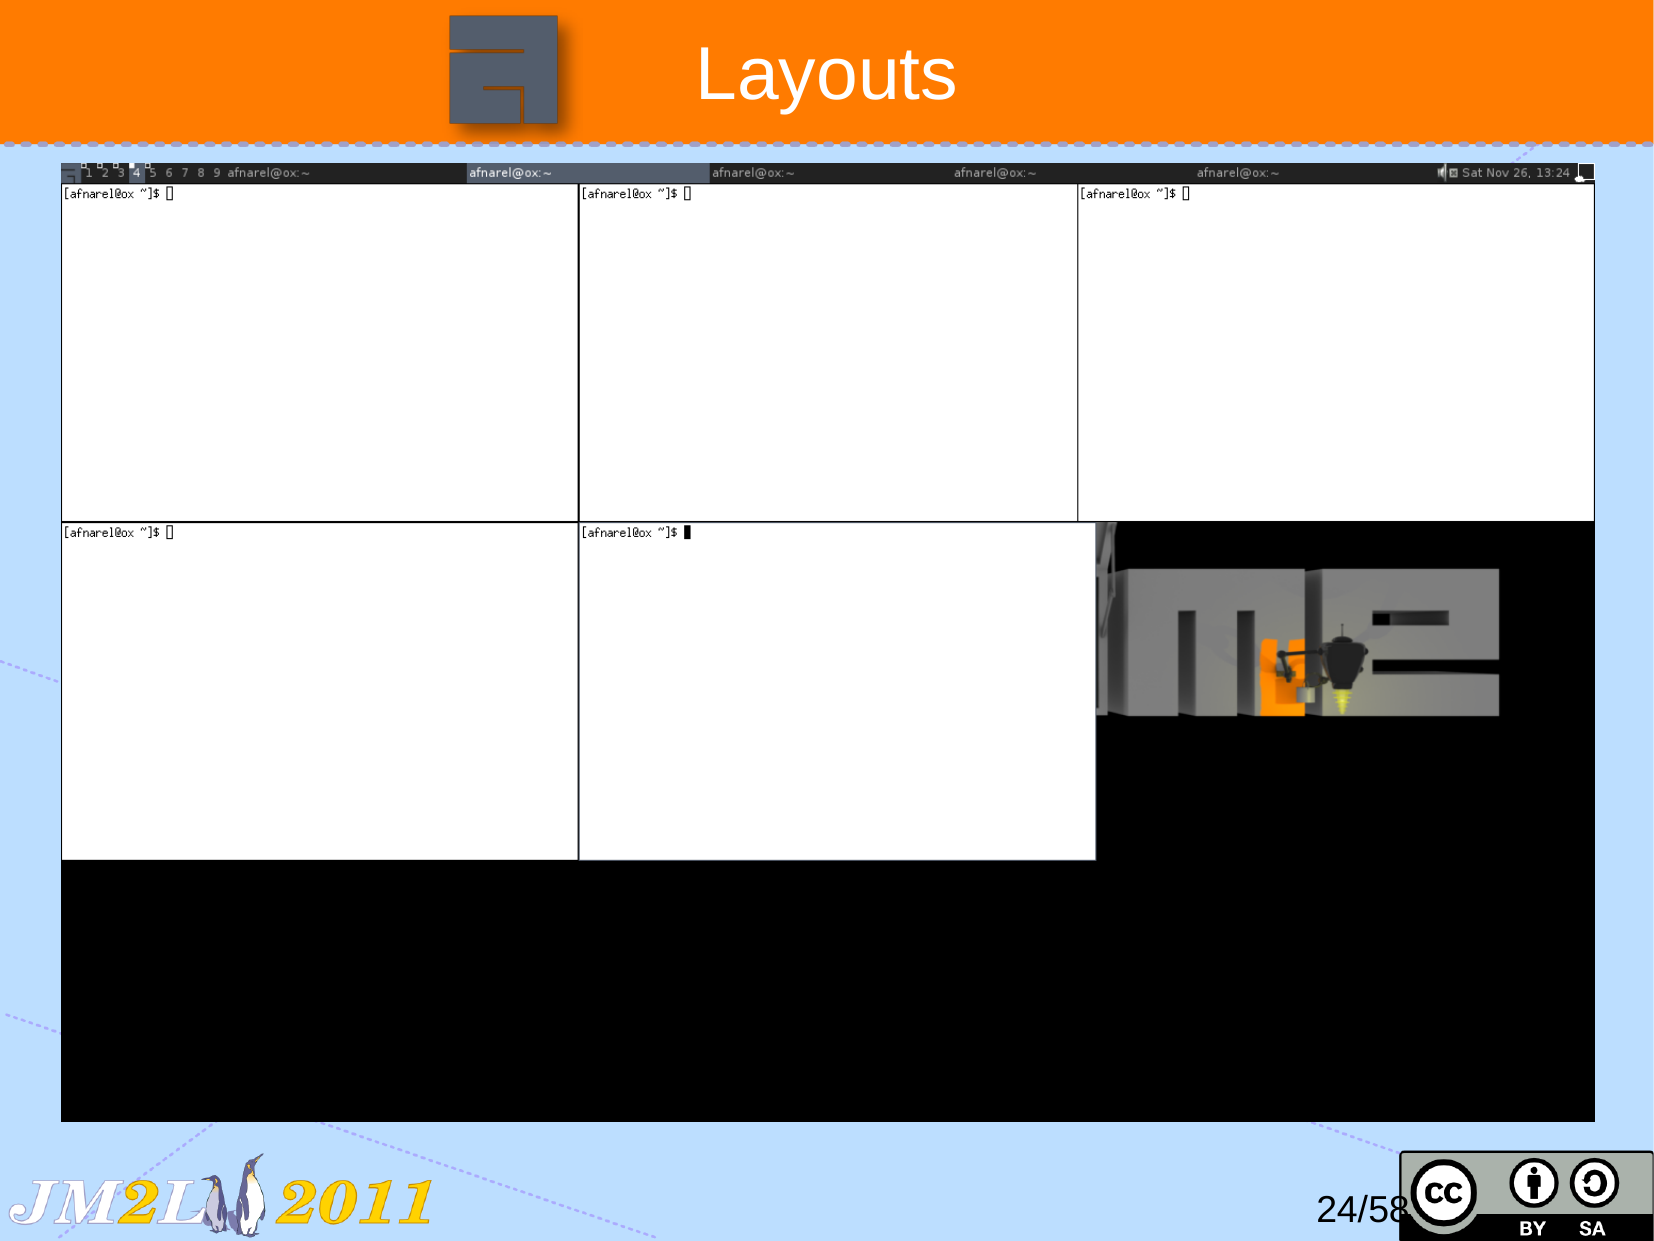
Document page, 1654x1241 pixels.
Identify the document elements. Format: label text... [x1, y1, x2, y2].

title Layouts [29, 0, 1625, 148]
picture [435, 1, 583, 144]
picture [0, 0, 1654, 1241]
